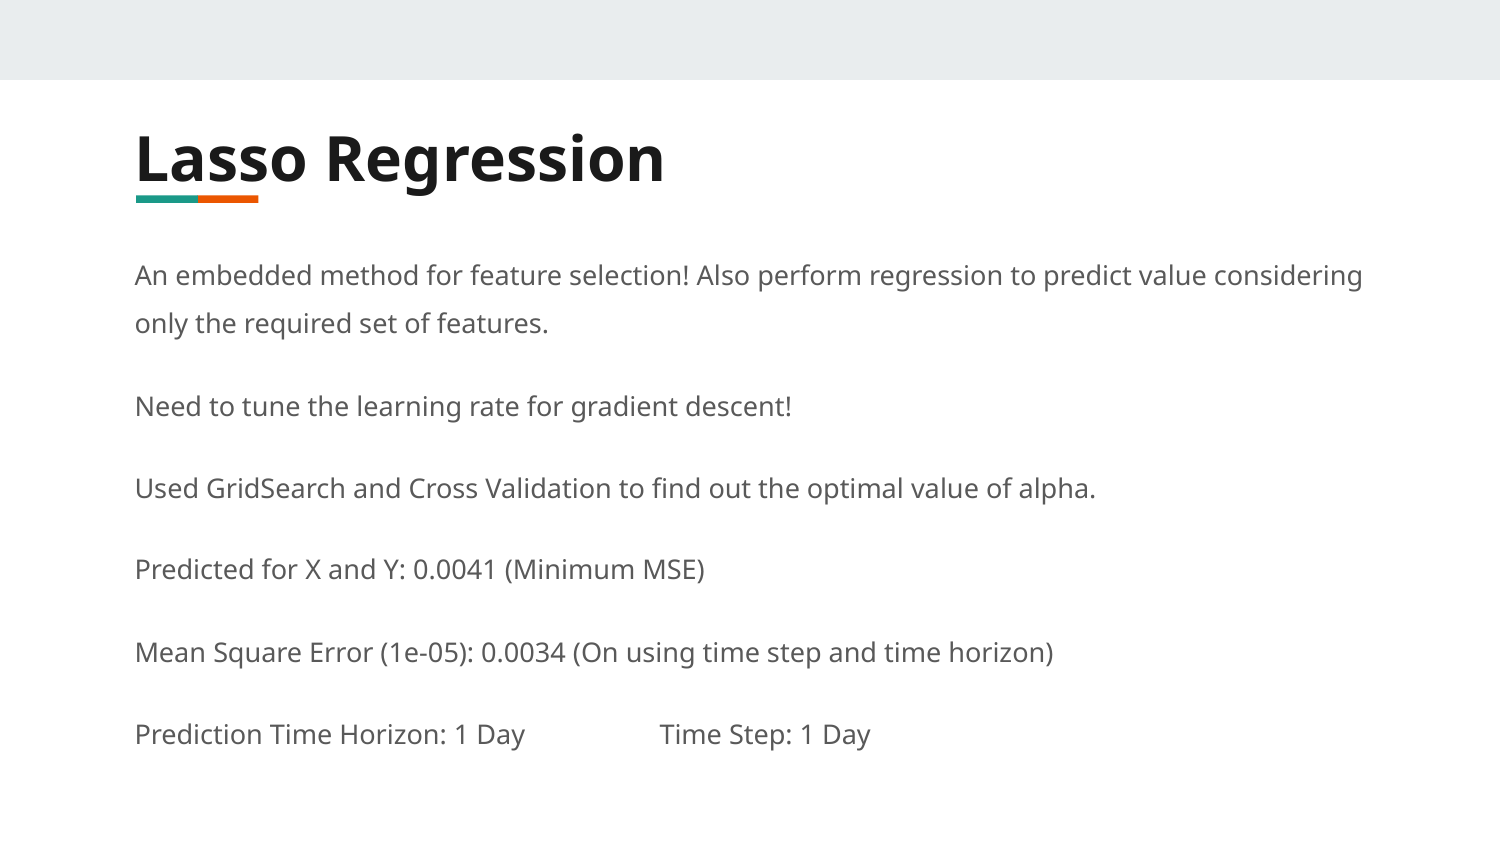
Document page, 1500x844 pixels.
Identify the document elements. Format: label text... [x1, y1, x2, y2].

title Lasso Regression [119, 103, 1381, 192]
list An embedded method for feature selection! Also perform regression to predict value considering only the required set of features. Need to tune the learning rate for gradient descent! Used GridSearch and Cross Validation to find out the optimal value of alpha. Predicted for X and Y: 0.0041 (Minimum MSE) Mean Square Error (1e-05): 0.0034 (On using time step and time horizon) Prediction Time Horizon: 1 Day Time Step: 1 Day [119, 226, 1381, 598]
